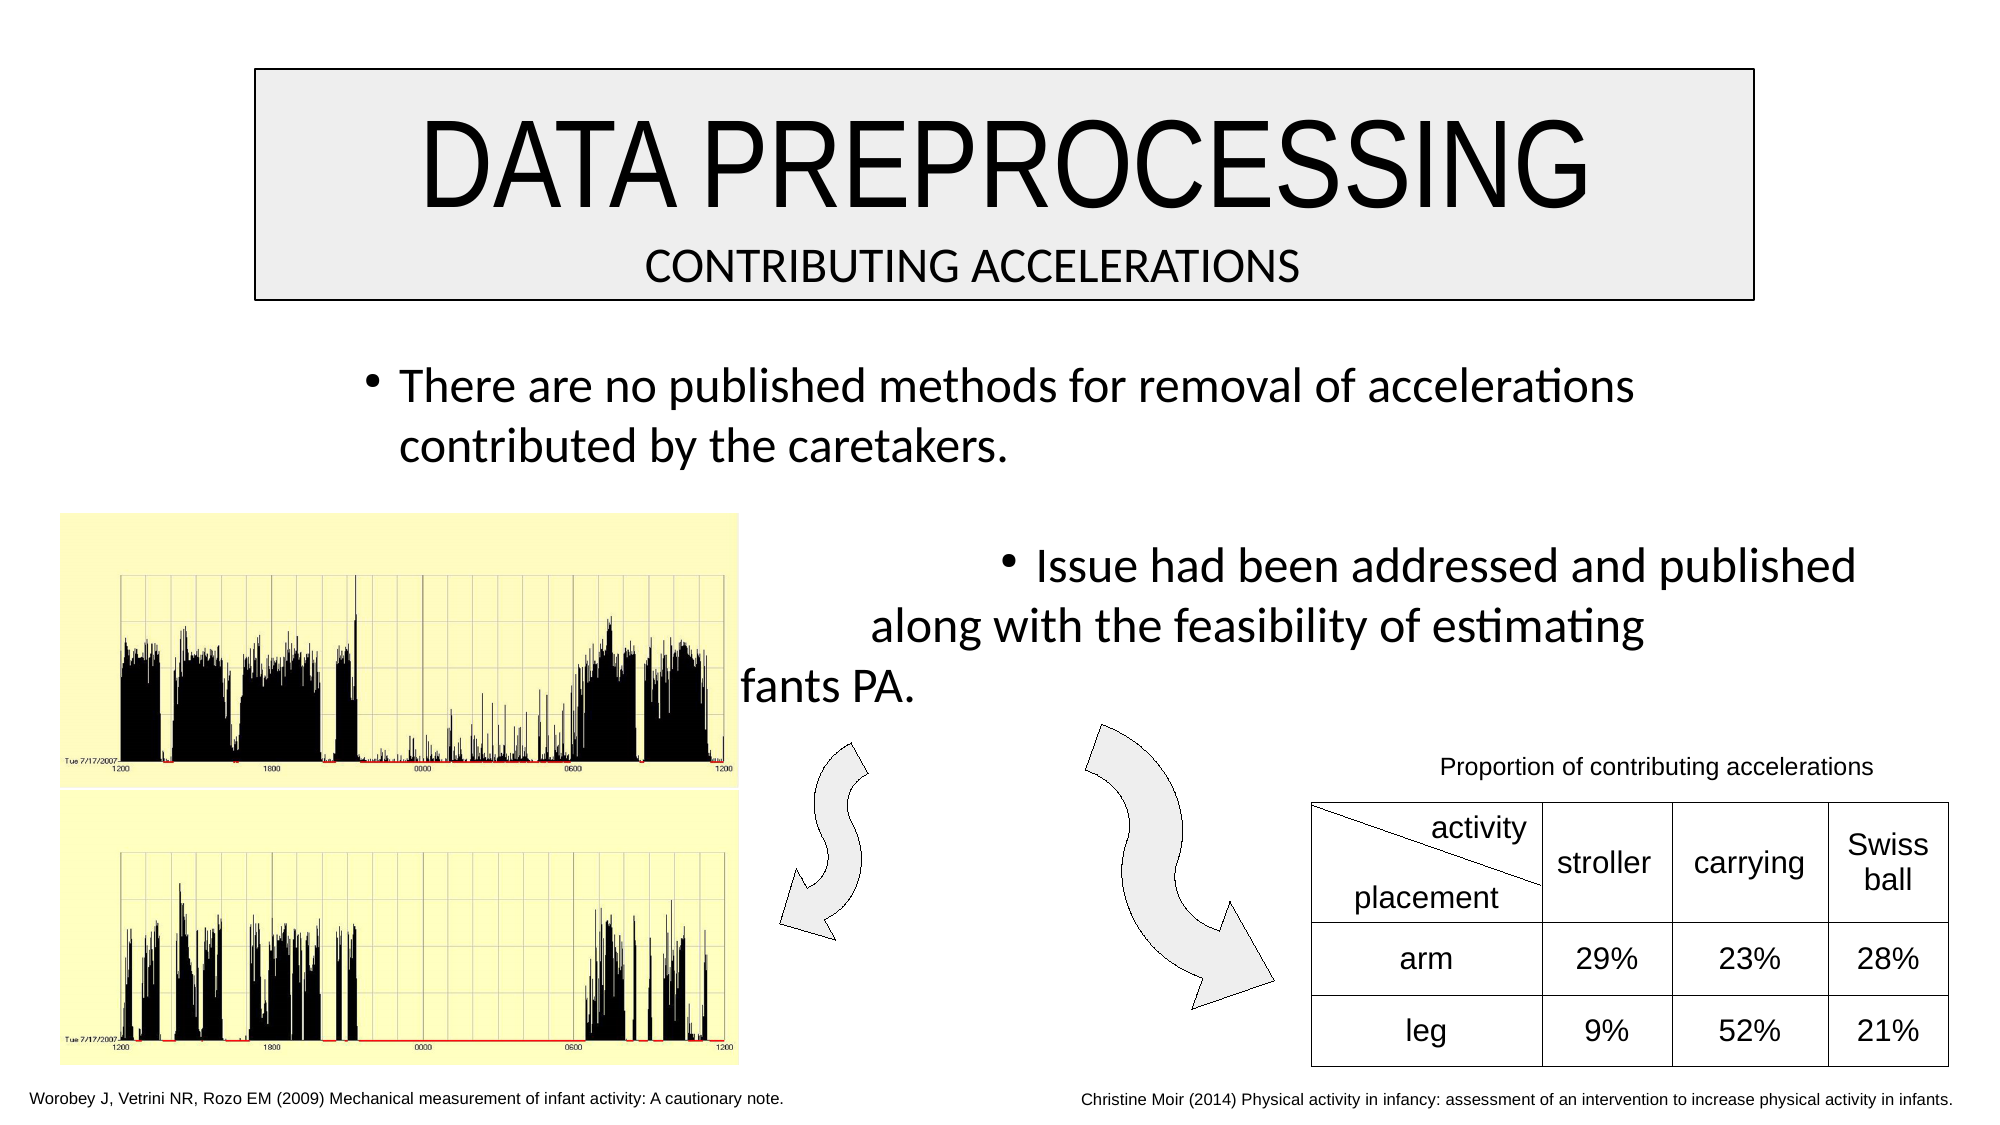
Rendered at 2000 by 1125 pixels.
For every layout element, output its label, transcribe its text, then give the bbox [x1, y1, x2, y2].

text_box There are no published methods for removal of accelerations contributed by the caretakers. Issue had been addressed and published along with the feasibility of estimating infants PA. [30, 345, 1876, 991]
table_cell 29% [1543, 923, 1672, 995]
text_box DATA PREPROCESSING CONTRIBUTING ACCELERATIONS [254, 69, 1755, 300]
table_header Swiss ball [1829, 803, 1948, 922]
table_cell 23% [1673, 923, 1828, 995]
table_cell leg [1312, 996, 1542, 1066]
table_header carrying [1673, 803, 1828, 922]
table_cell 21% [1829, 996, 1948, 1066]
table_header activity placement [1312, 803, 1542, 922]
table_header stroller [1543, 803, 1672, 922]
text_box [1085, 724, 1275, 1010]
picture [60, 790, 739, 1066]
text_box Worobey J, Vetrini NR, Rozo EM (2009) Mechanical measurement of infant activity: A cautionary note. [14, 1081, 845, 1116]
text_box [779, 742, 869, 941]
table_cell 9% [1543, 996, 1672, 1066]
text_box Proportion of contributing accelerations [1425, 745, 1895, 803]
text_box Christine Moir (2014) Physical activity in infancy: assessment of an intervention to increase physical activity in infants. [1066, 1082, 1992, 1117]
table_cell 52% [1673, 996, 1828, 1066]
table_cell 28% [1829, 923, 1948, 995]
table_cell arm [1312, 923, 1542, 995]
picture [60, 513, 739, 788]
